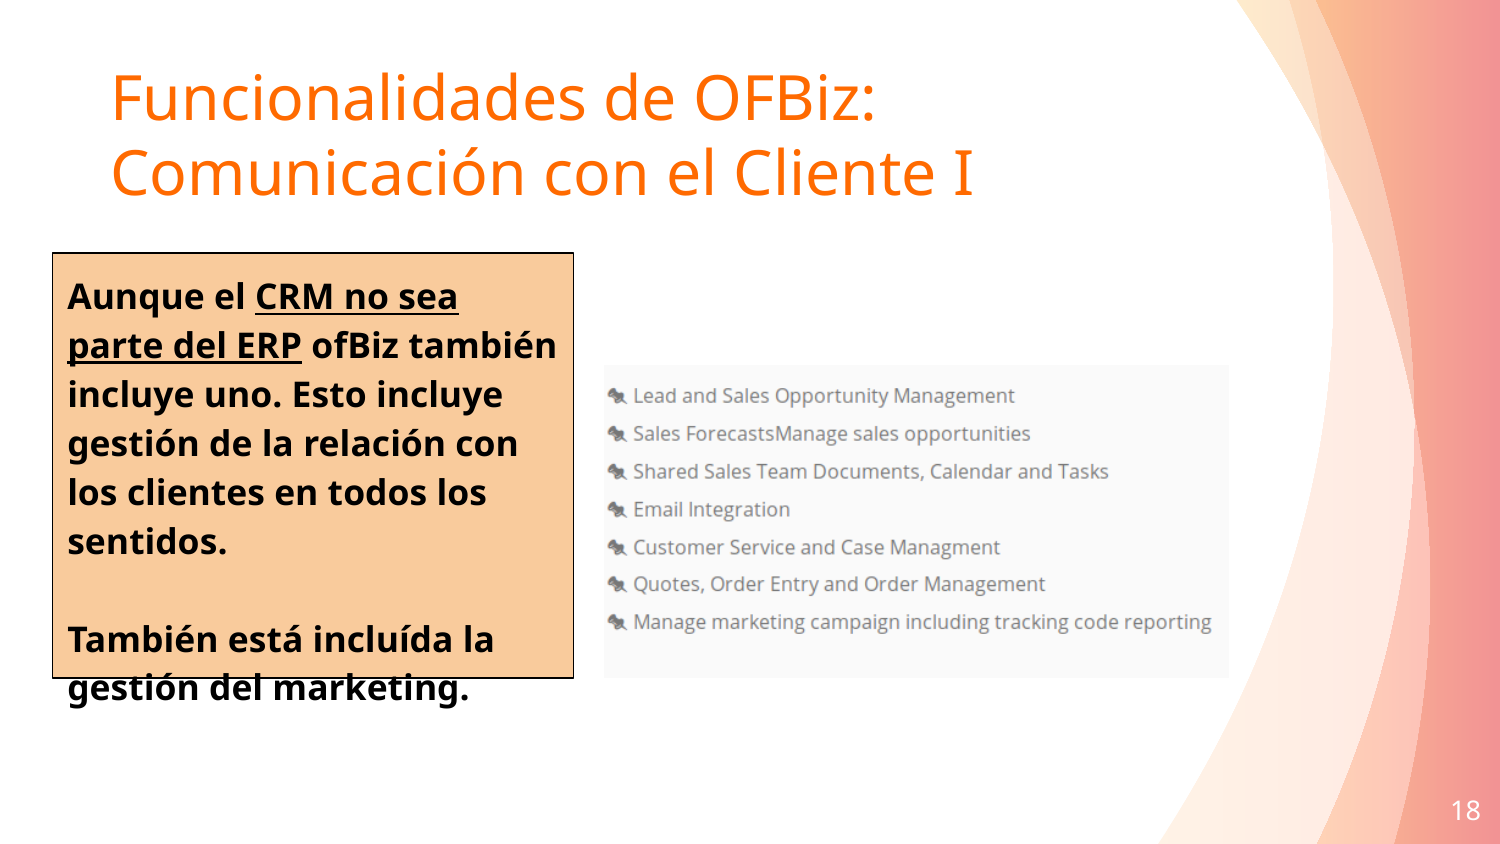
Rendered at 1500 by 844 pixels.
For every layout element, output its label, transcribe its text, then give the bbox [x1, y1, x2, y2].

slide_number 1 [1391, 779, 1482, 844]
picture [604, 365, 1229, 679]
title Funcionalidades de OFBiz: Comunicación con el Cliente I [110, 86, 1295, 209]
text_box Aunque el CRM no sea parte del ERP ofBiz también incluye uno. Esto incluye gestión de la relación con los clientes en todos los sentidos. También está incluída la gestión del marketing. [52, 252, 574, 679]
